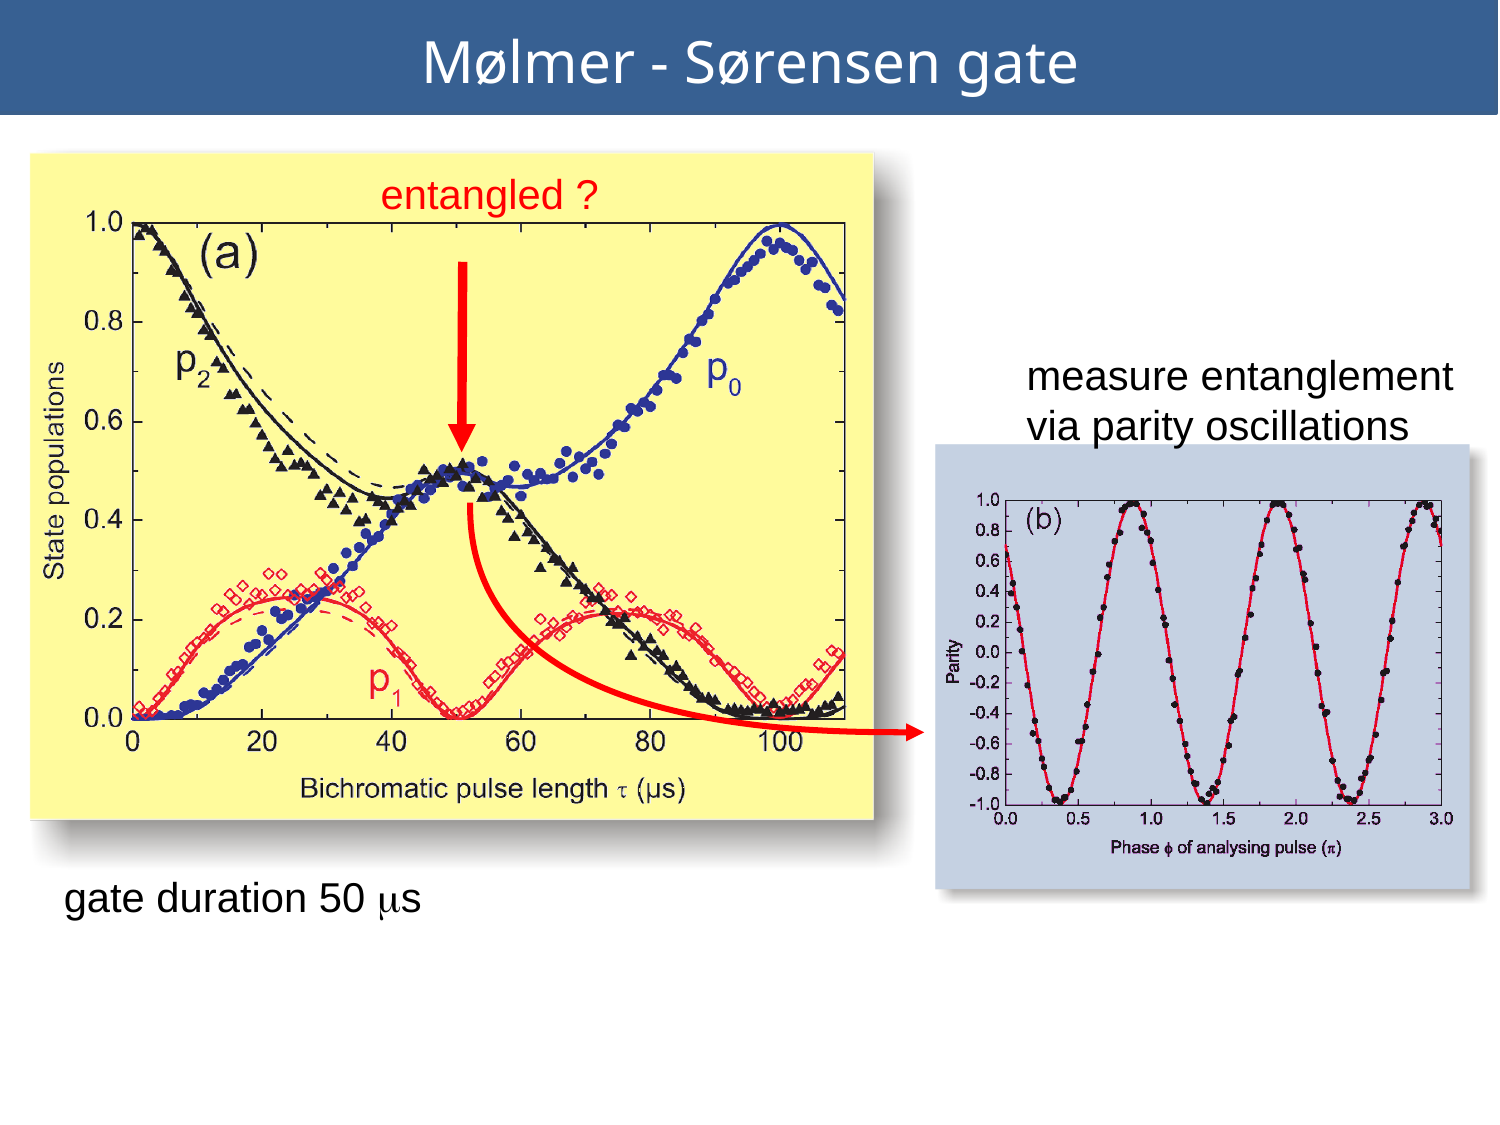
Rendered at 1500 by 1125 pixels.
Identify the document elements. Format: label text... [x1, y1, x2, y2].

picture [935, 444, 1488, 904]
text_box measure entanglement via parity oscillations [1011, 341, 1469, 457]
picture [29, 148, 916, 870]
text_box entangled ? [365, 160, 614, 226]
text_box Mølmer - Sørensen gate [46, 17, 1454, 103]
text_box gate duration 50 ms [48, 863, 437, 930]
